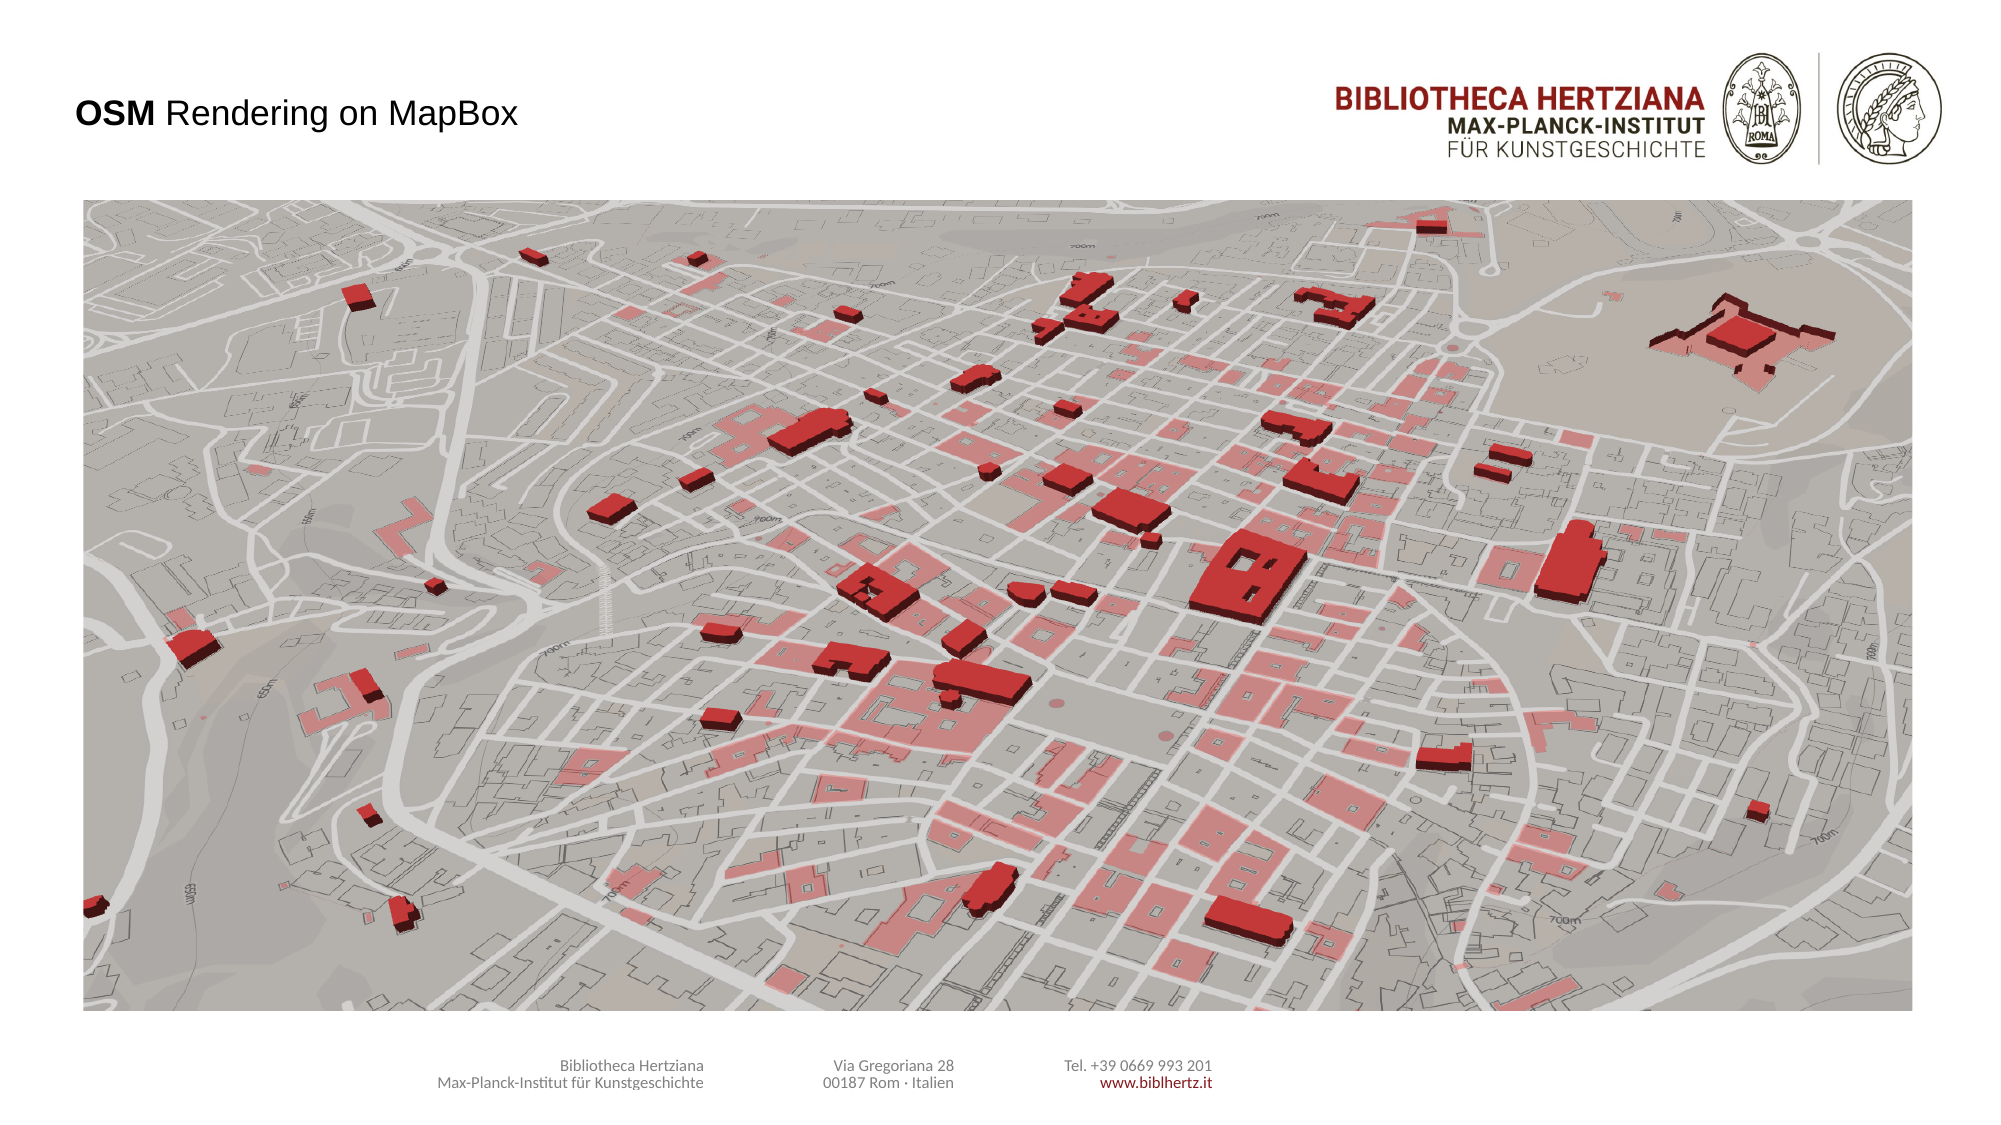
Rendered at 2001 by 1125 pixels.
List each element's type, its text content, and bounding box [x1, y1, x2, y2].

title OSM Rendering on MapBox [75, 75, 1276, 150]
picture [1237, 37, 1951, 182]
picture [83, 200, 1913, 1011]
